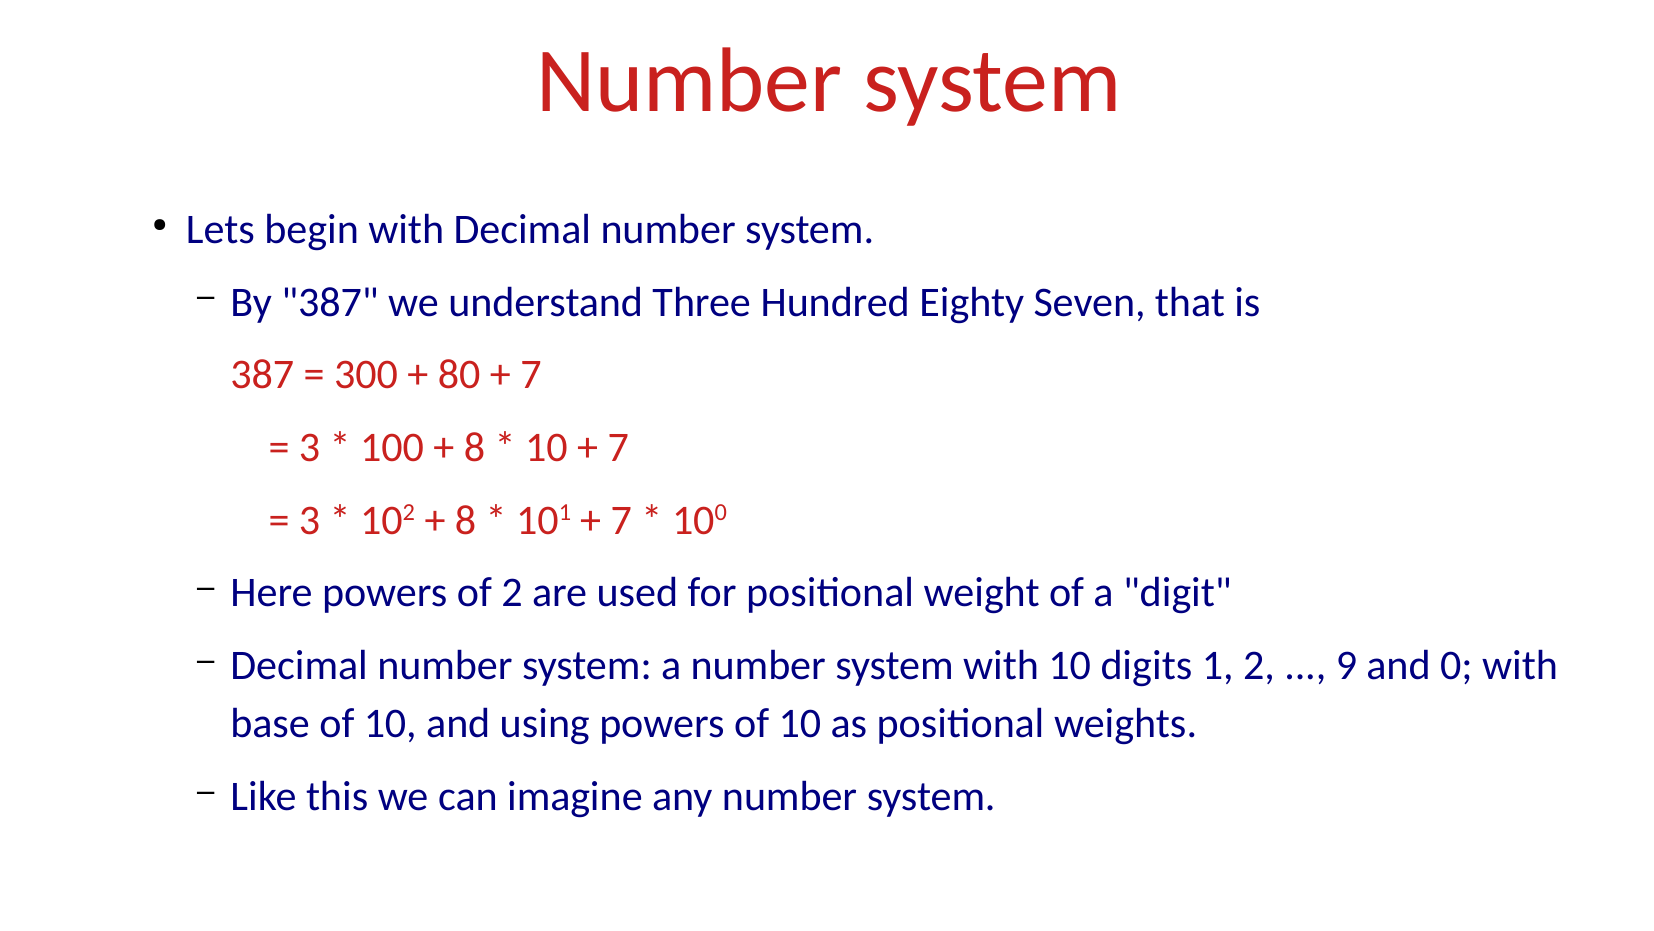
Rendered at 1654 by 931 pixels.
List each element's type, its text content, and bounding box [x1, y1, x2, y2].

title Number system [182, 11, 1477, 138]
list Lets begin with Decimal number system. By "387" we understand Three Hundred Eighty Seven, that is 387 = 300 + 80 + 7 = 3 * 100 + 8 * 10 + 7 = 3 * 102 + 8 * 101 + 7 * 100 Here powers of 2 are used for positional weight of a "digit" Decimal number system: a number system with 10 digits 1, 2, ..., 9 and 0; with base of 10, and using powers of 10 as positional weights. Like this we can imagine any number system. [126, 186, 1595, 827]
